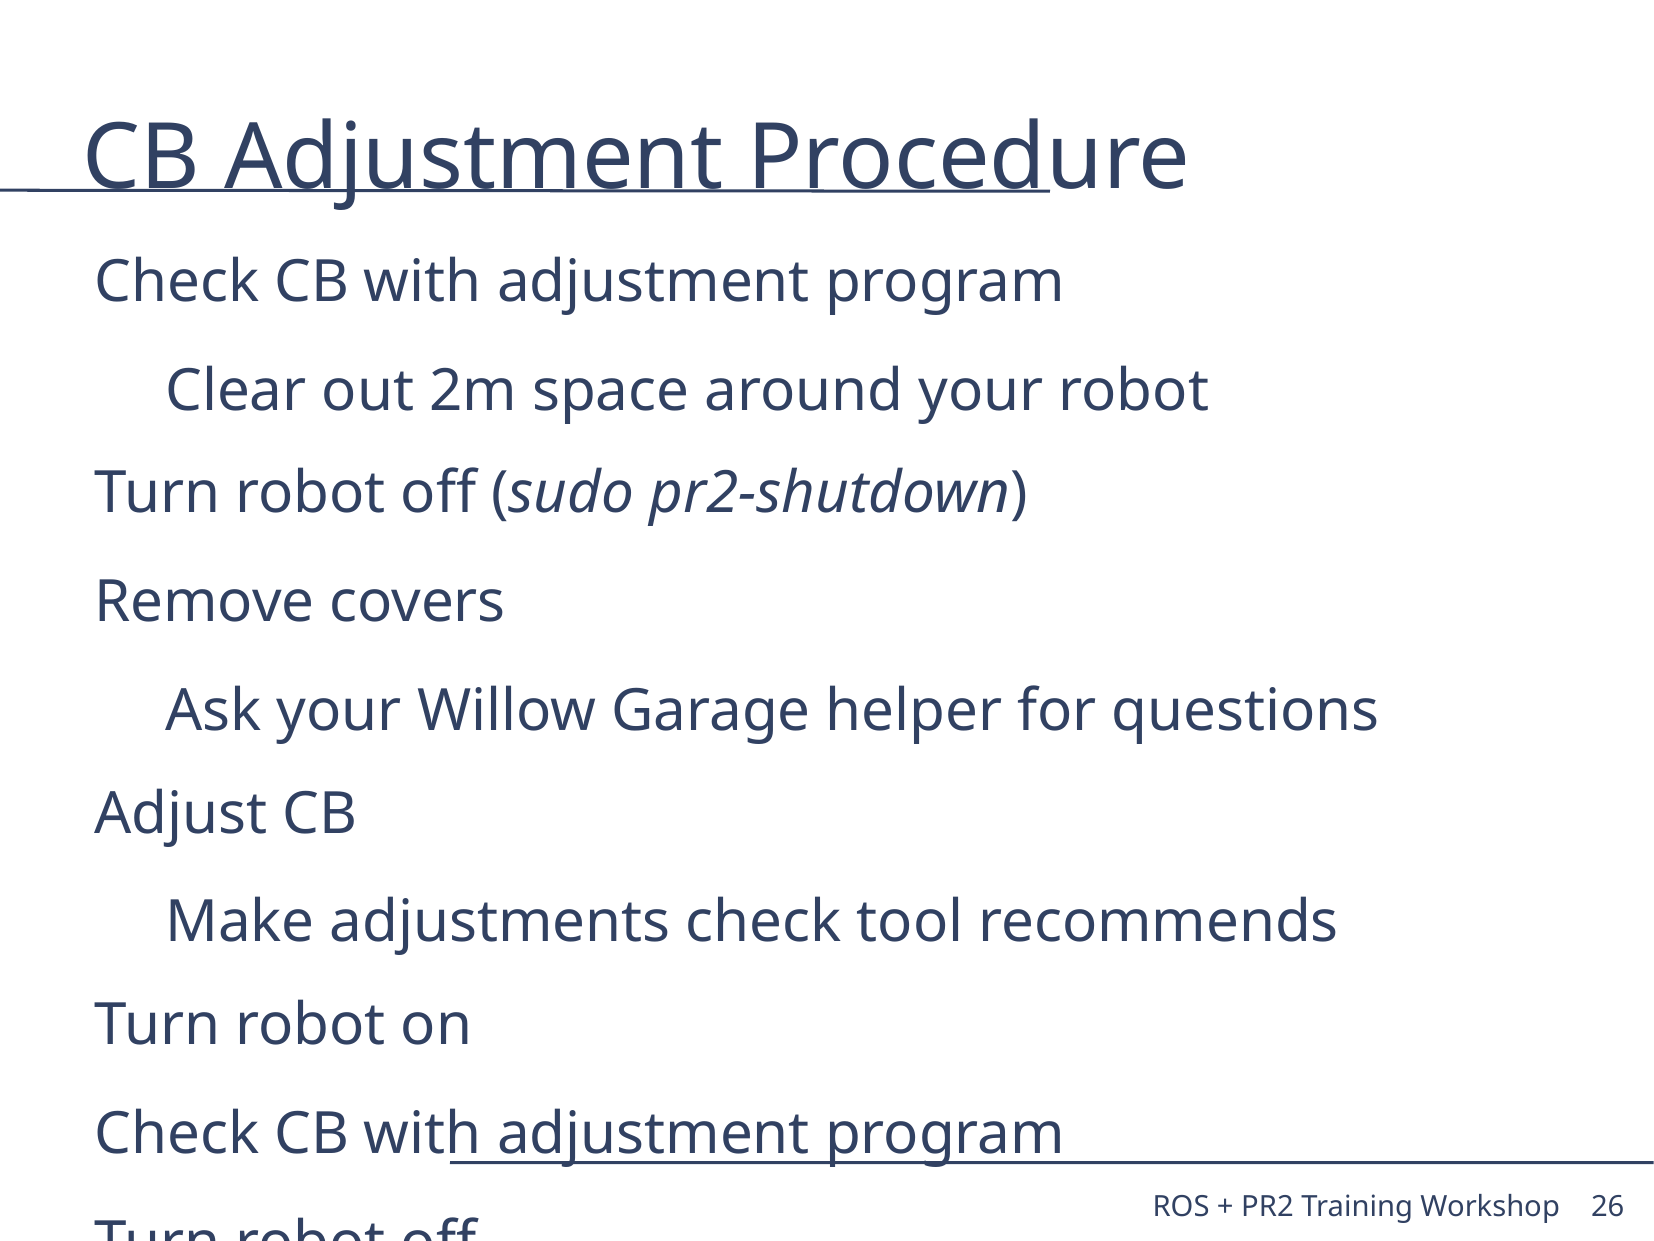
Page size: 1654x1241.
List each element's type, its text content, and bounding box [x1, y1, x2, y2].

list Check CB with adjustment program Clear out 2m space around your robot Turn robot off (sudo pr2-shutdown) Remove covers Ask your Willow Garage helper for questions Adjust CB Make adjustments check tool recommends Turn robot on Check CB with adjustment program Turn robot off Reinstall covers [76, 238, 1565, 1241]
title CB Adjustment Procedure [82, 56, 1571, 250]
